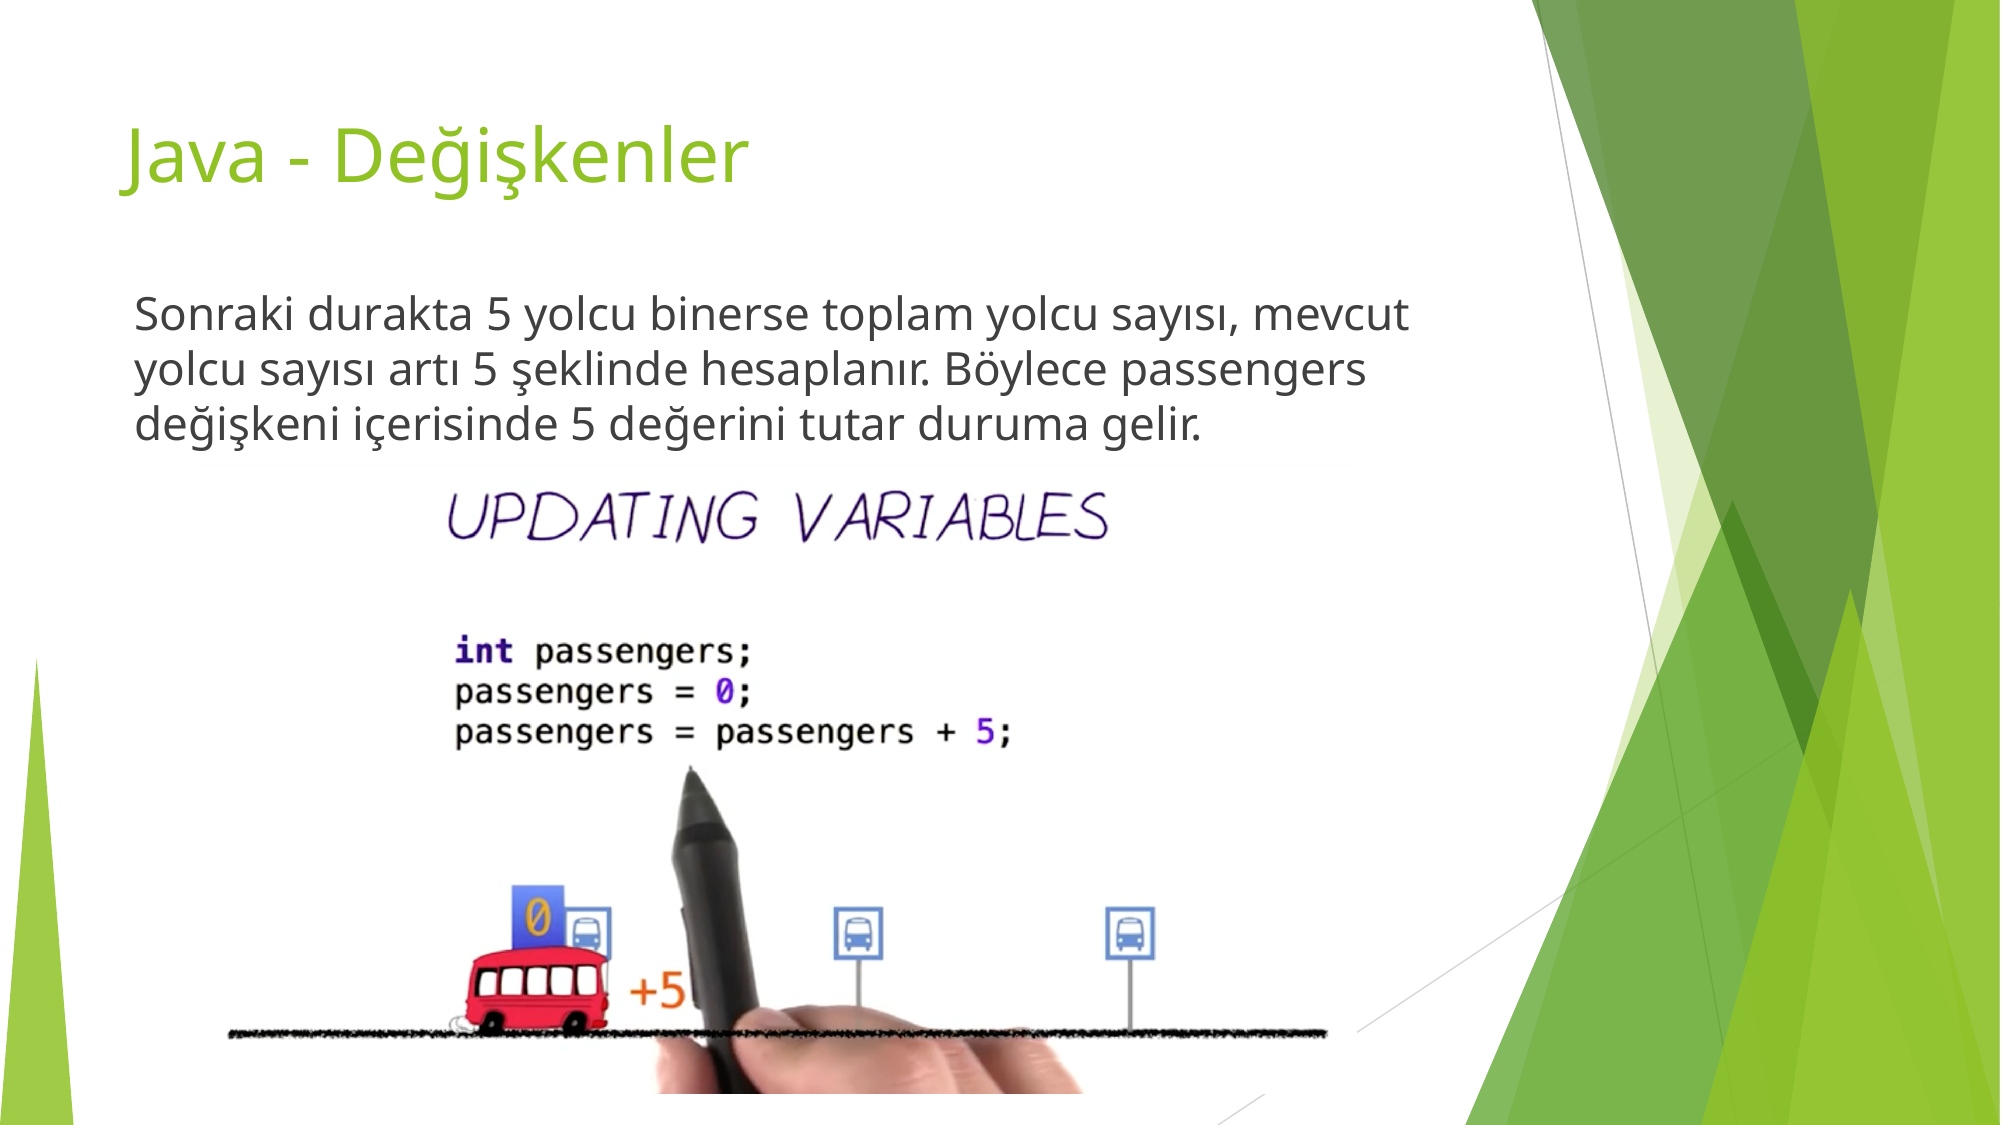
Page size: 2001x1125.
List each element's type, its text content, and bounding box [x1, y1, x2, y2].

picture [195, 464, 1357, 1094]
title Java - Değişkenler [111, 99, 1522, 317]
list Sonraki durakta 5 yolcu binerse toplam yolcu sayısı, mevcut yolcu sayısı artı 5 şeklinde hesaplanır. Böylece passengers değişkeni içerisinde 5 değerini tutar duruma gelir. [120, 277, 1531, 436]
